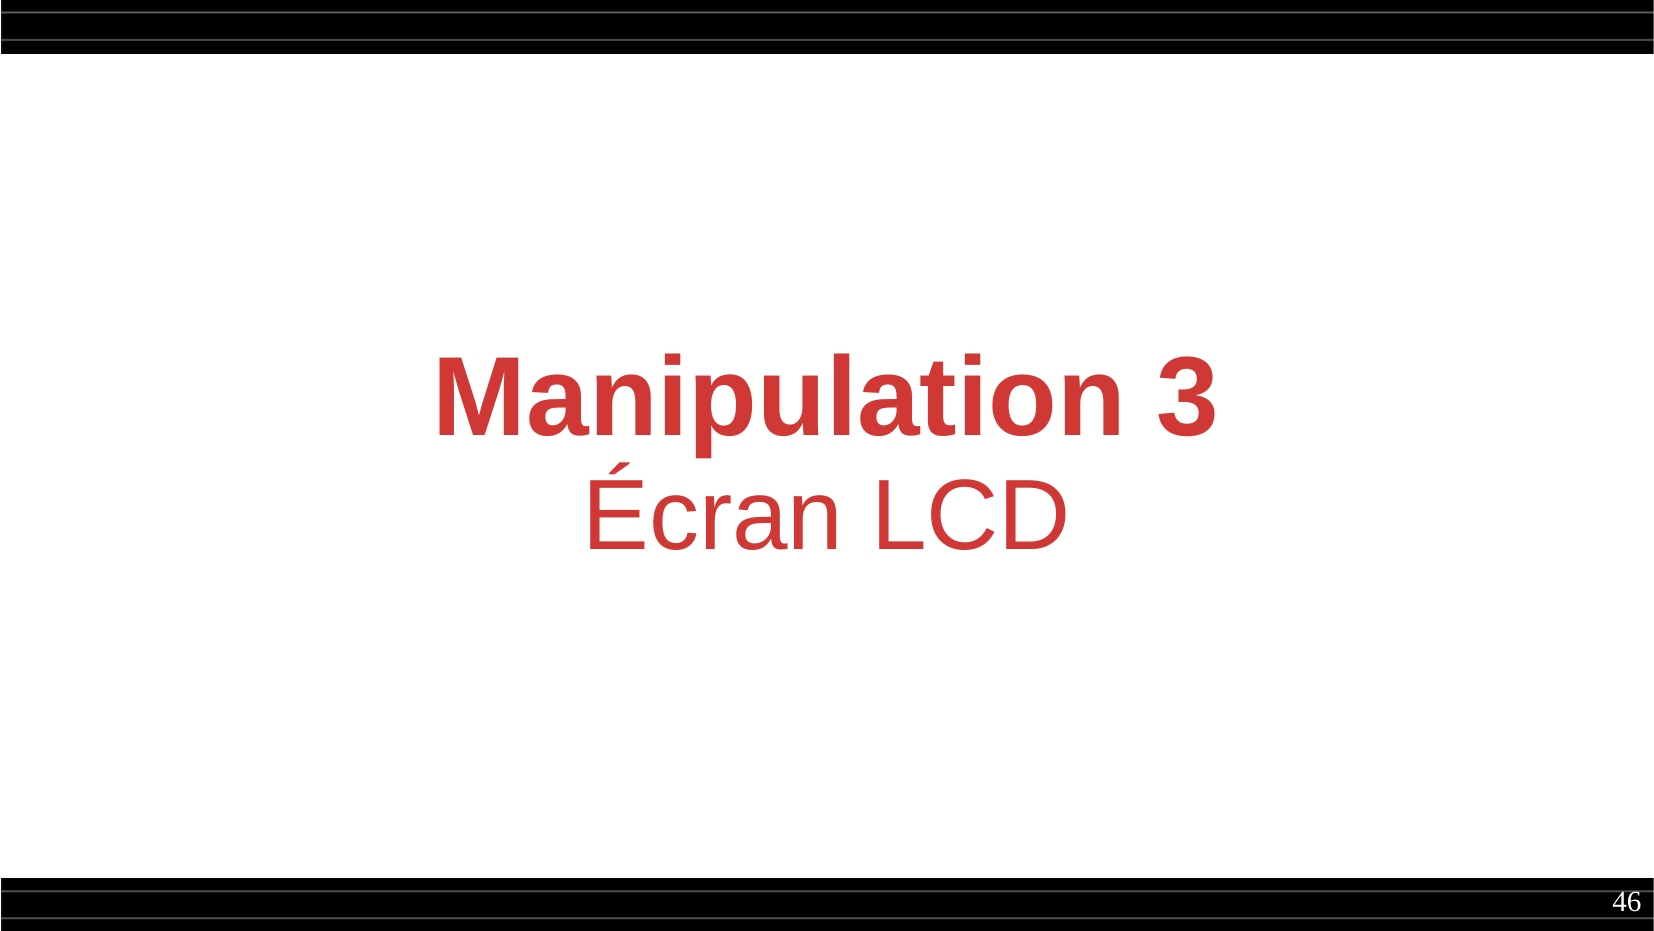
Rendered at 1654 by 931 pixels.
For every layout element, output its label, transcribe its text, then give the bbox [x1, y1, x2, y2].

picture [1, 878, 1654, 931]
picture [1, 0, 1654, 54]
subtitle Manipulation 3 Écran LCD [82, 92, 1571, 813]
